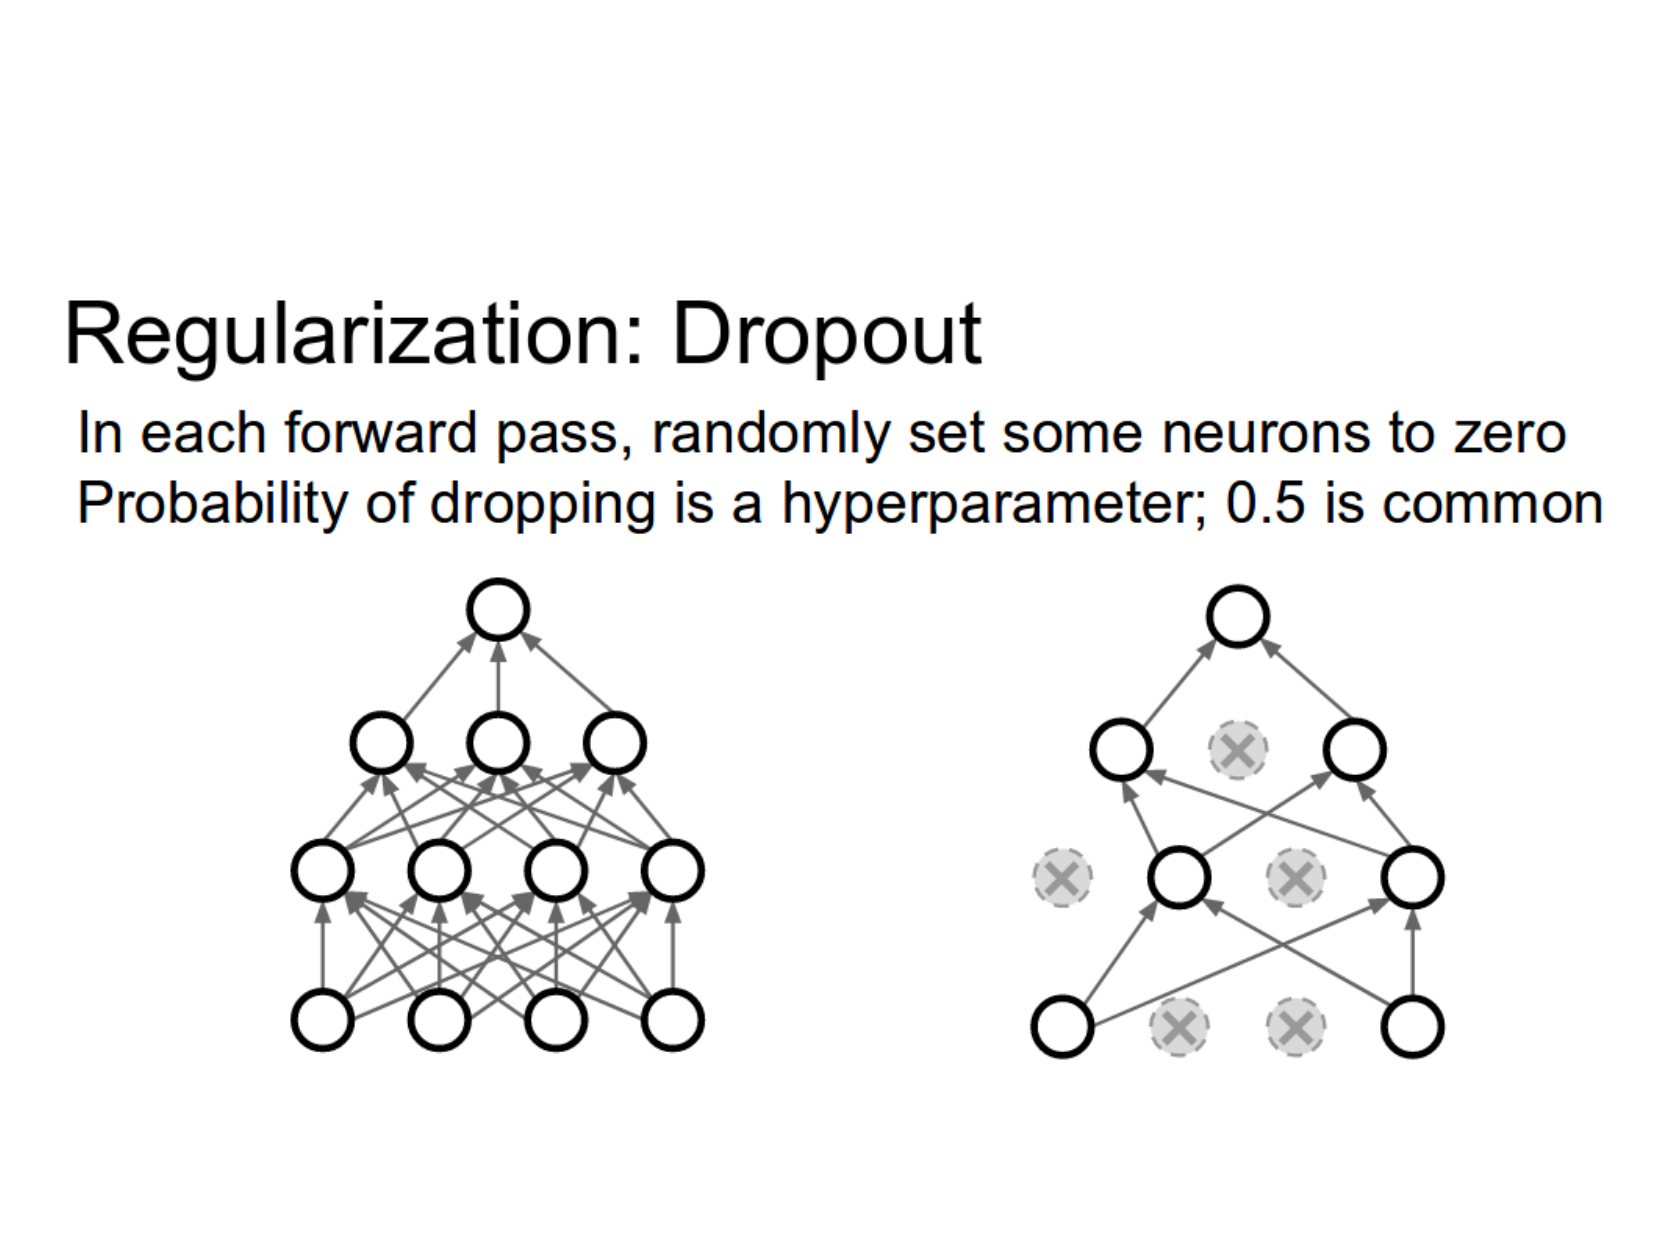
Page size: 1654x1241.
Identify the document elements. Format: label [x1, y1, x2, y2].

picture [39, 282, 1634, 1099]
